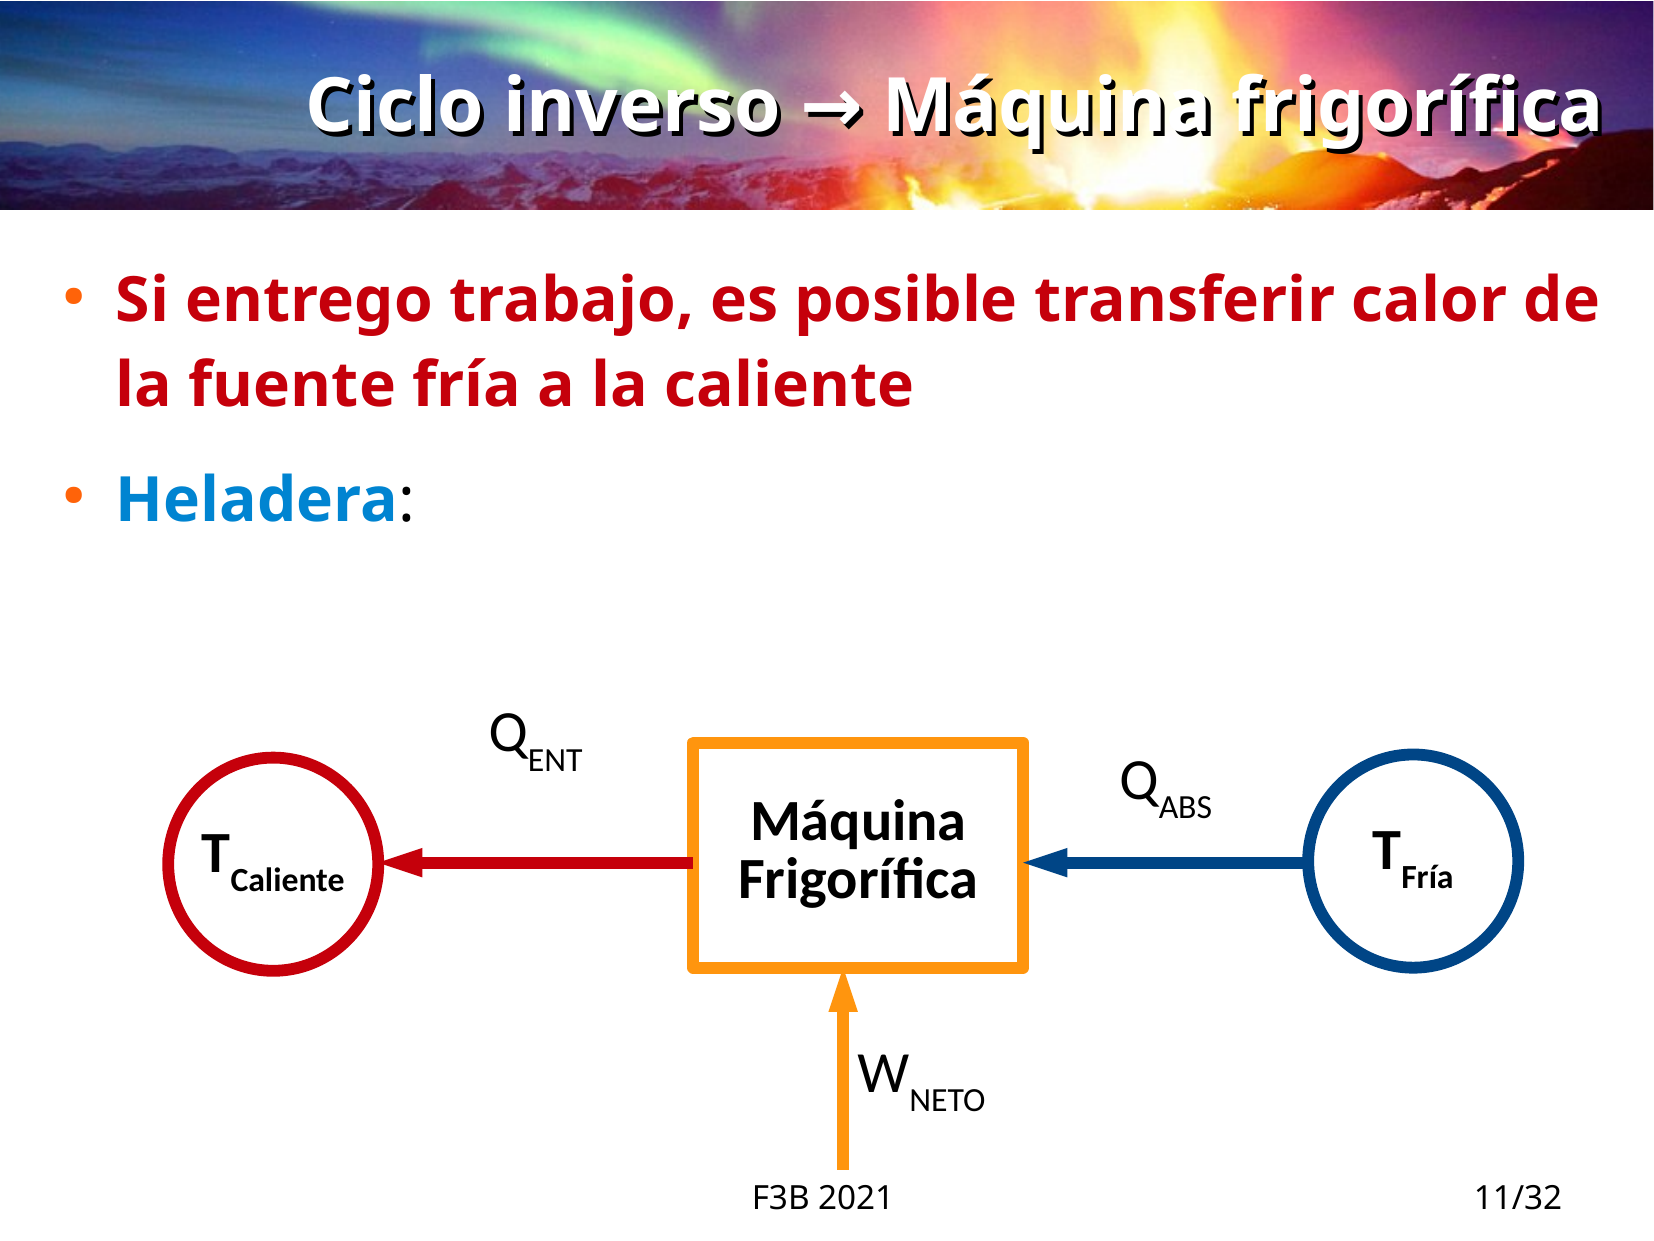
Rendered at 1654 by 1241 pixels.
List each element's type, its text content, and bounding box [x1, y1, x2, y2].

title Ciclo inverso → Máquina frigorífica [45, 15, 1606, 191]
text_box TCaliente [168, 757, 379, 971]
text_box TFría [1308, 754, 1519, 968]
list Si entrego trabajo, es posible transferir calor de la fuente fría a la caliente Heladera: [45, 255, 1606, 1156]
text_box Máquina Frigorífica [693, 742, 1024, 968]
picture [0, 1, 1654, 210]
text_box WNETO [837, 1041, 1006, 1141]
